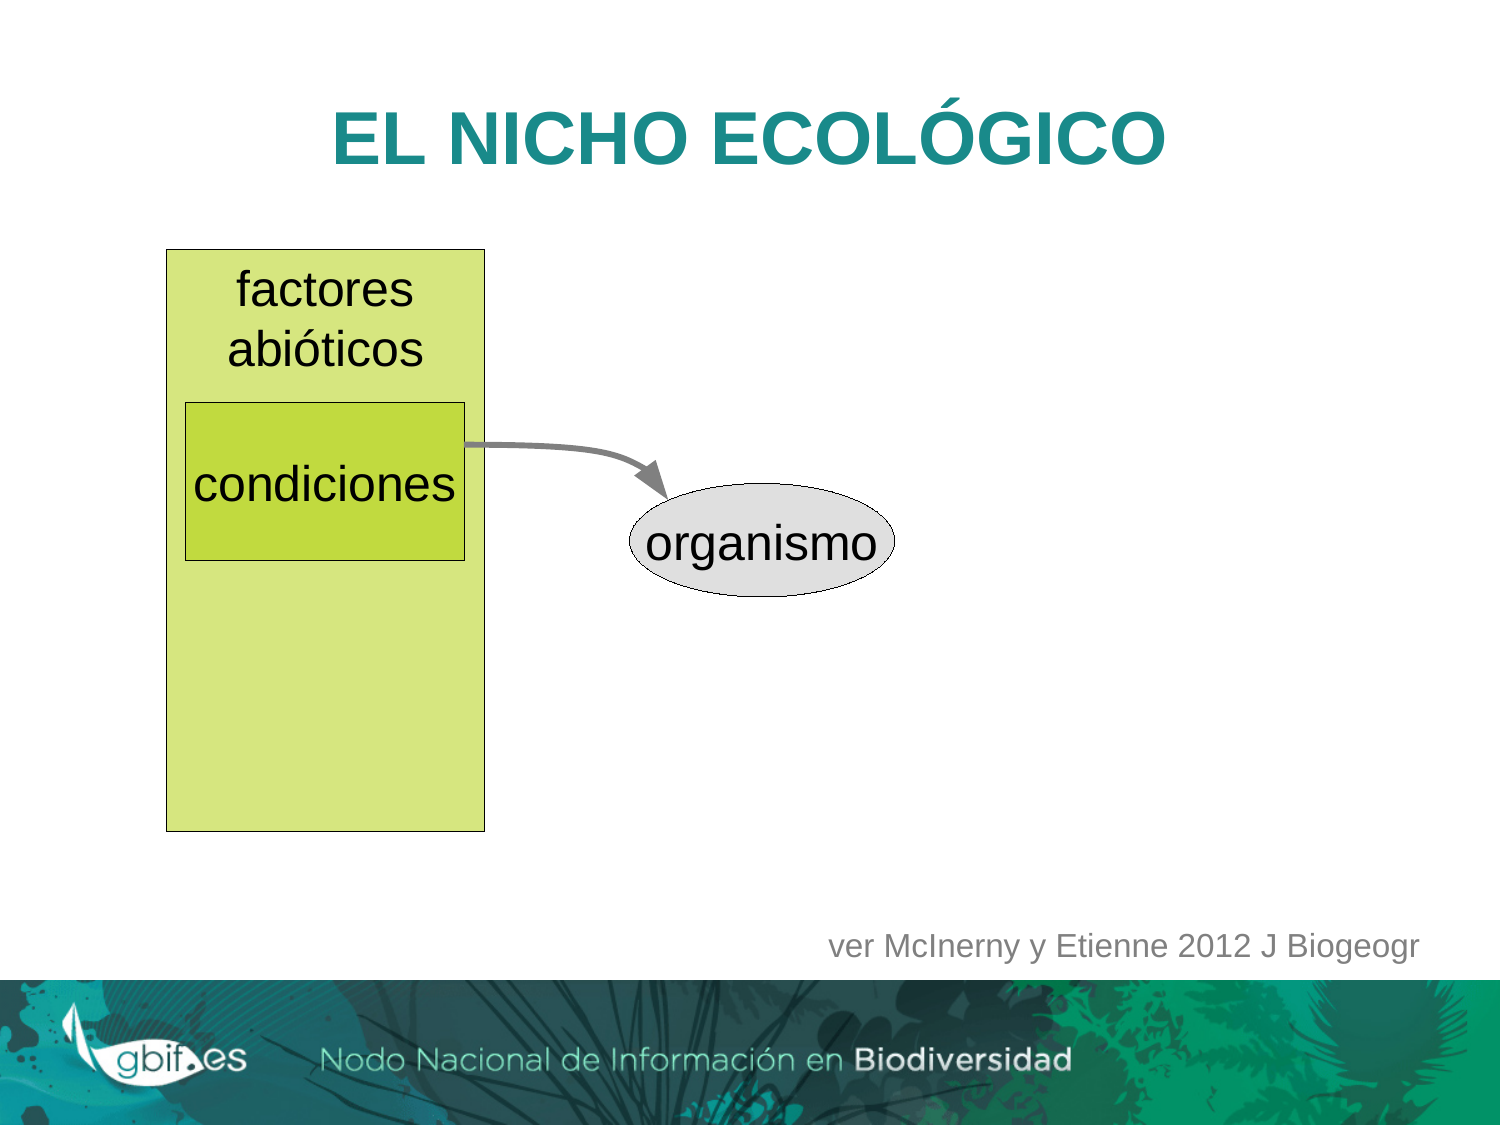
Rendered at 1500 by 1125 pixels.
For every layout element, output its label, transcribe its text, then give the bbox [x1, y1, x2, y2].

text_box condiciones [185, 402, 465, 561]
text_box ver McInerny y Etienne 2012 J Biogeogr [813, 917, 1461, 972]
picture [0, 980, 1500, 1125]
text_box factores abióticos [166, 249, 485, 832]
title EL NICHO ECOLÓGICO [112, 68, 1388, 209]
text_box organismo [629, 483, 895, 597]
